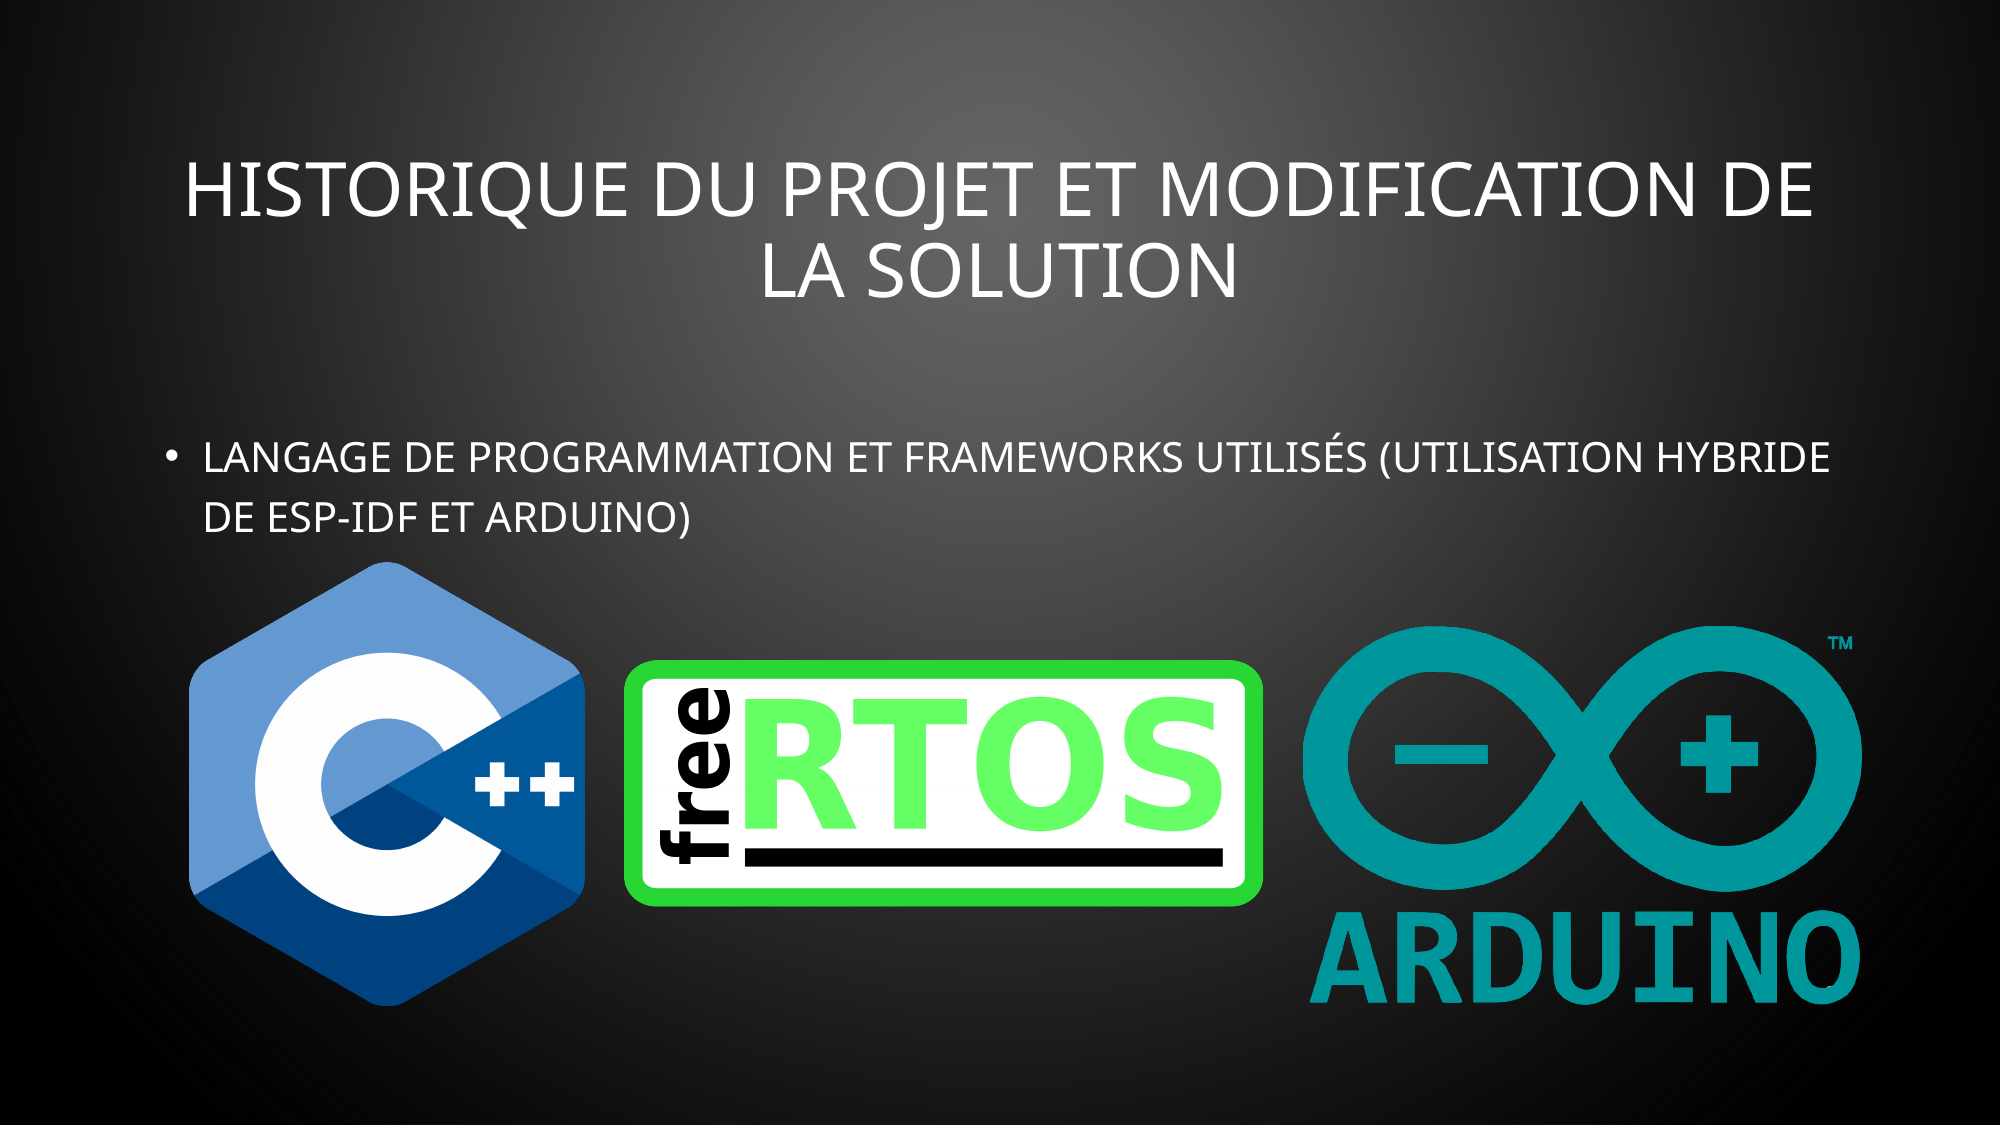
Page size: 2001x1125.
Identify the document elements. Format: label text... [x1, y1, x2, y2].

list Langage de programmation et frameworks utilisés (Utilisation hybride de ESP-IDF et Arduino) [149, 413, 1850, 975]
title Historique du projet et modification de la solution [149, 101, 1850, 364]
picture [0, 0, 2000, 1125]
